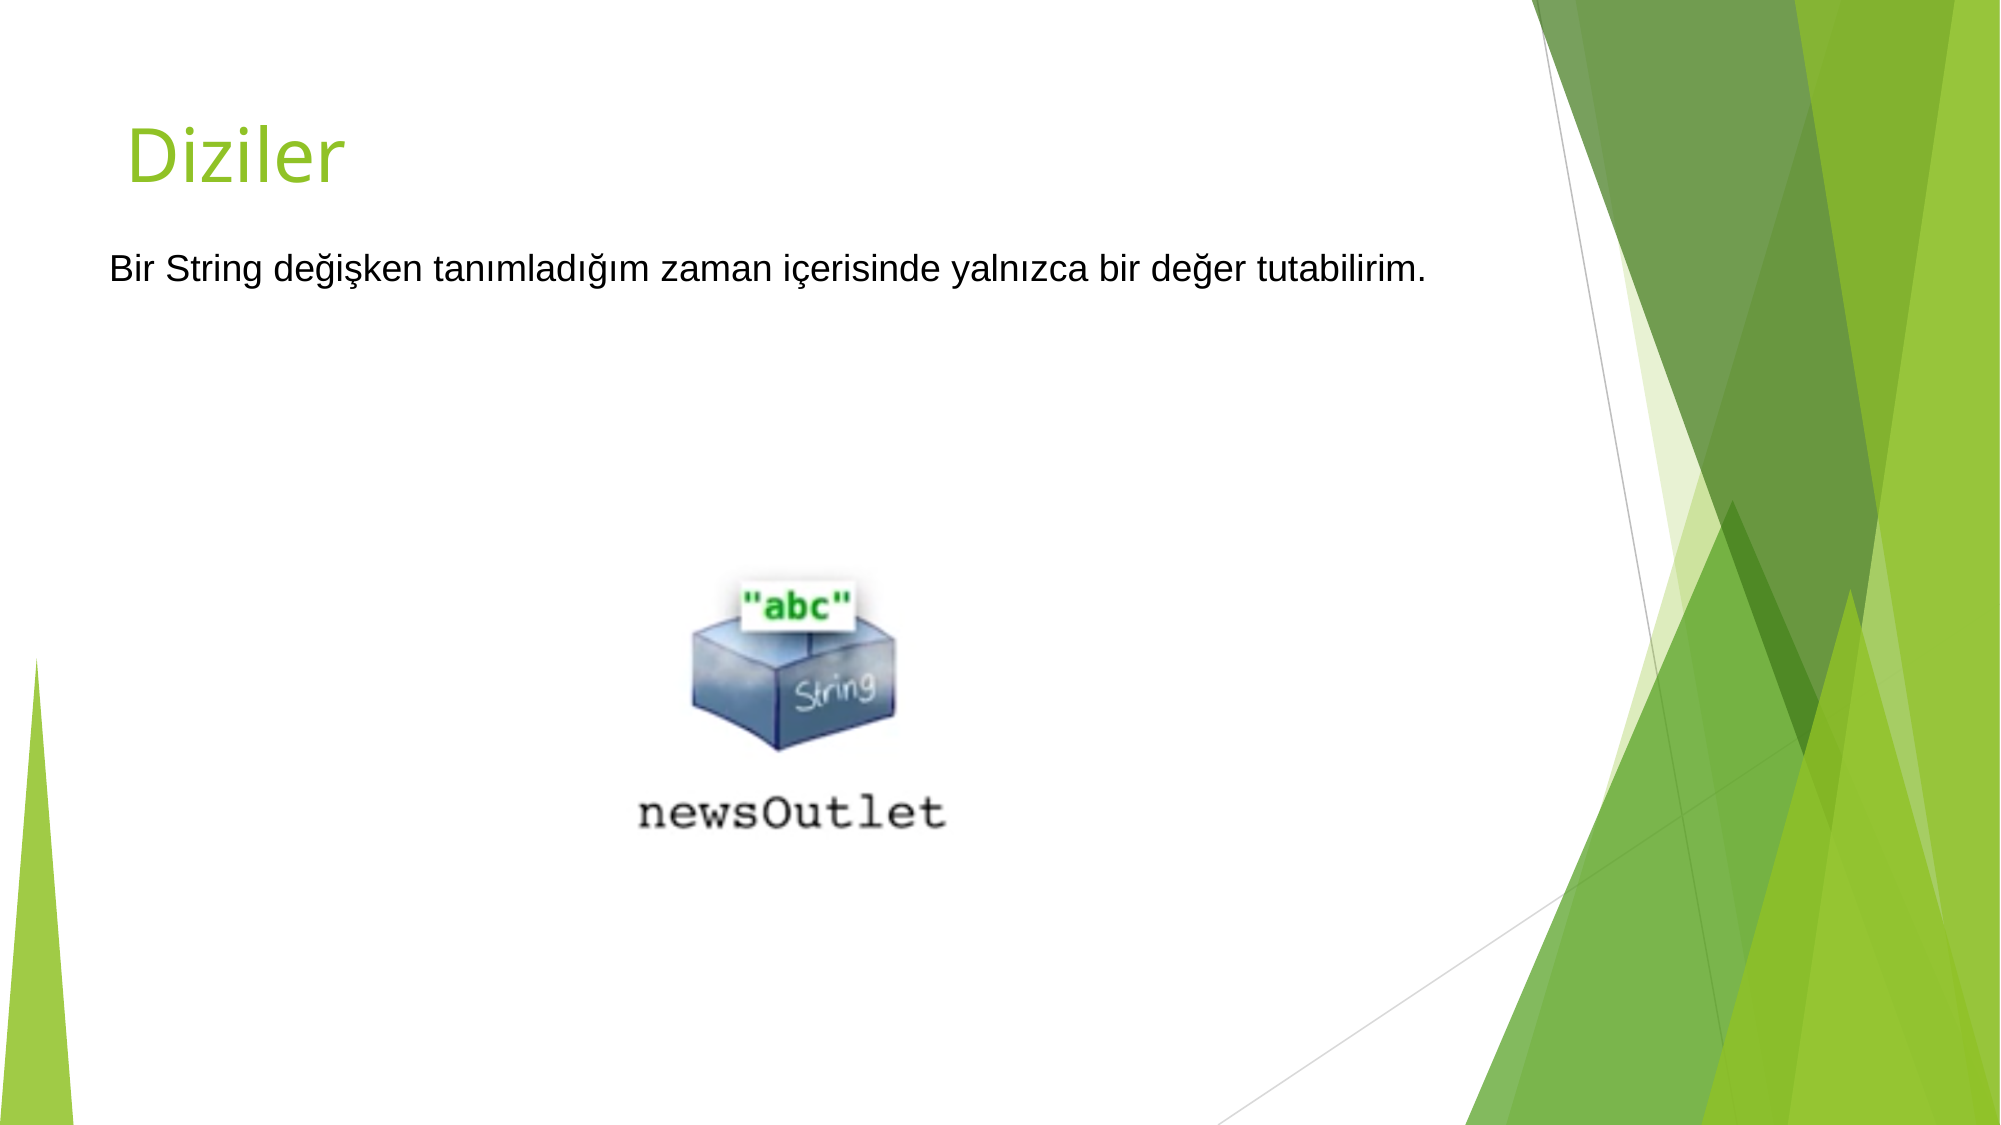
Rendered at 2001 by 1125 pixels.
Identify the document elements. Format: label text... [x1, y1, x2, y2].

title Diziler [111, 99, 1522, 317]
picture [531, 442, 1055, 922]
text_box Bir String değişken tanımladığım zaman içerisinde yalnızca bir değer tutabilirim. [94, 236, 1501, 645]
